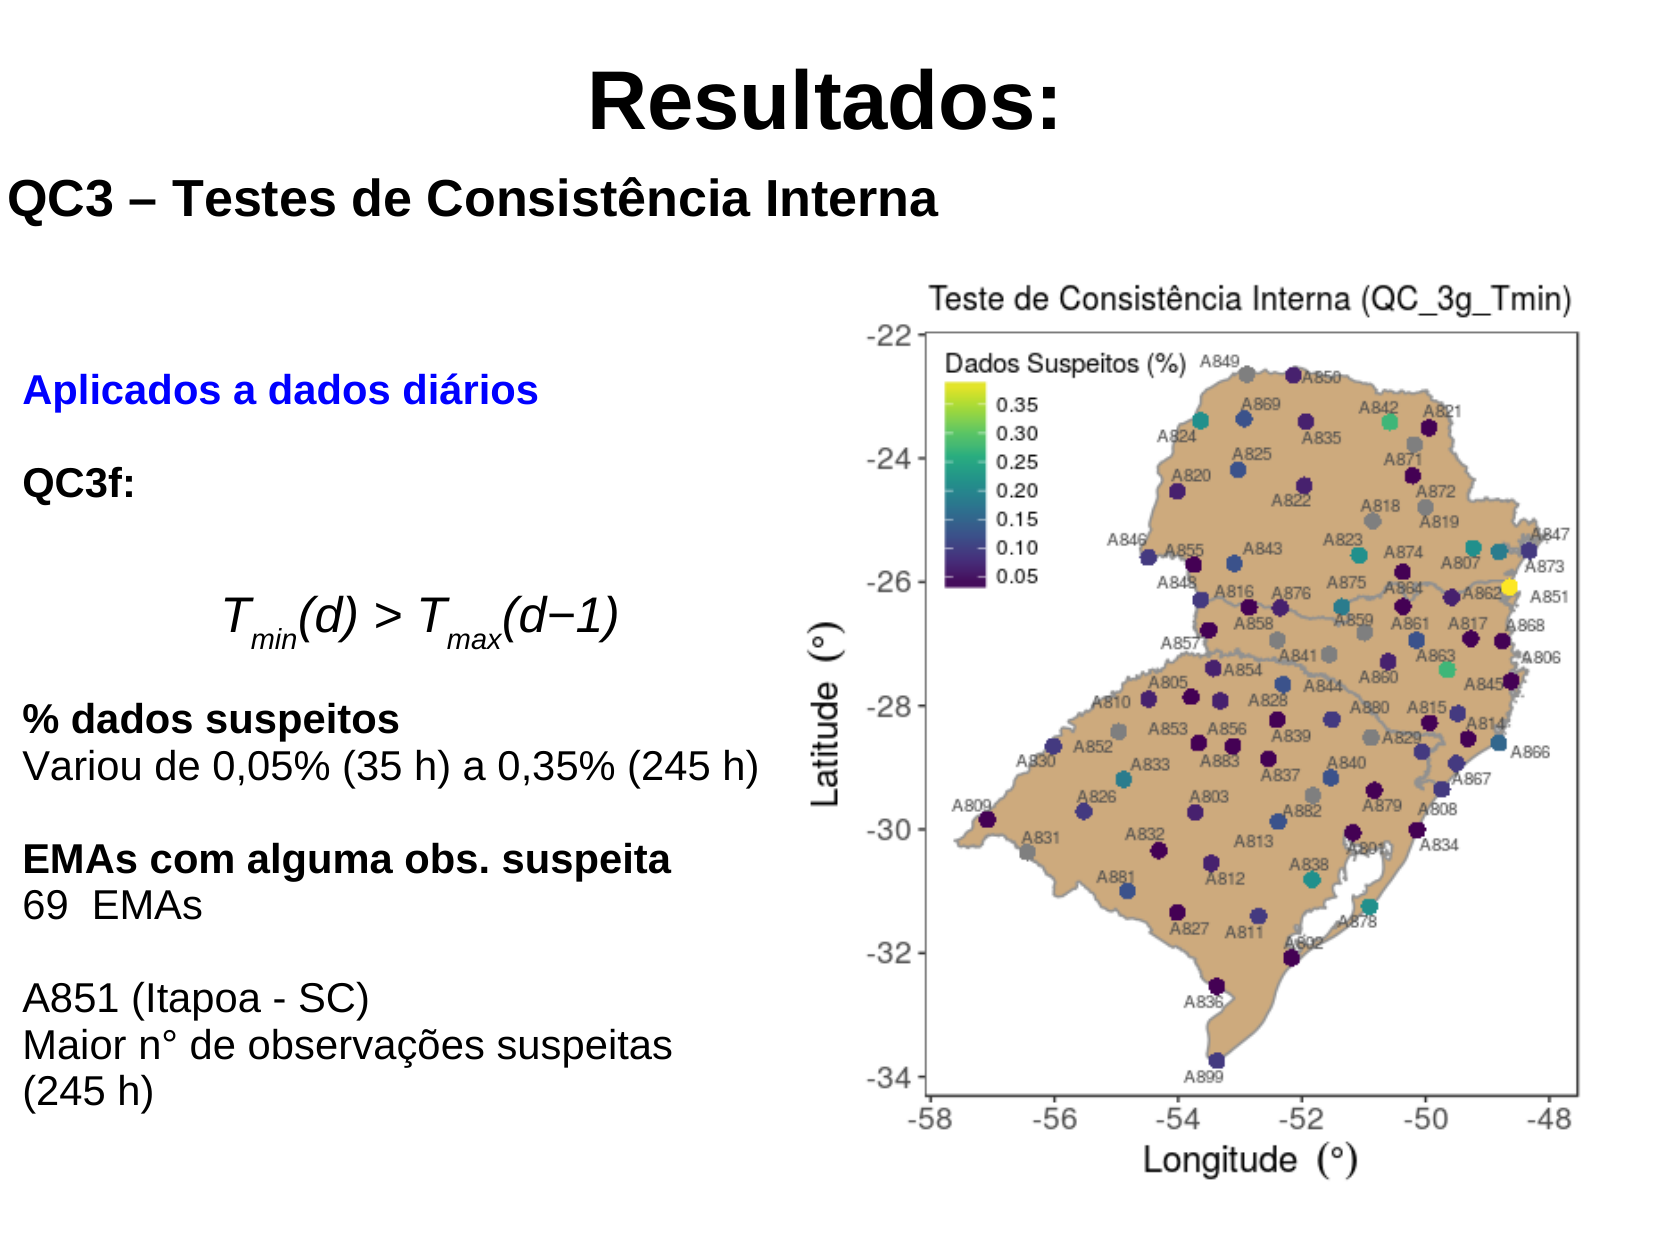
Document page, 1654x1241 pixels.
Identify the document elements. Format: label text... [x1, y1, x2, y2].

picture [794, 270, 1591, 1195]
text_box QC3 – Testes de Consistência Interna [7, 168, 1501, 360]
text_box Resultados: [82, 49, 1569, 255]
text_box Aplicados a dados diários QC3f: Tmin(d) > Tmax(d−1) % dados suspeitos Variou de 0,05% (35 h) a 0,35% (245 h) EMAs com alguma obs. suspeita 69 EMAs A851 (Itapoa - SC) Maior n° de observações suspeitas (245 h) [7, 360, 833, 1241]
